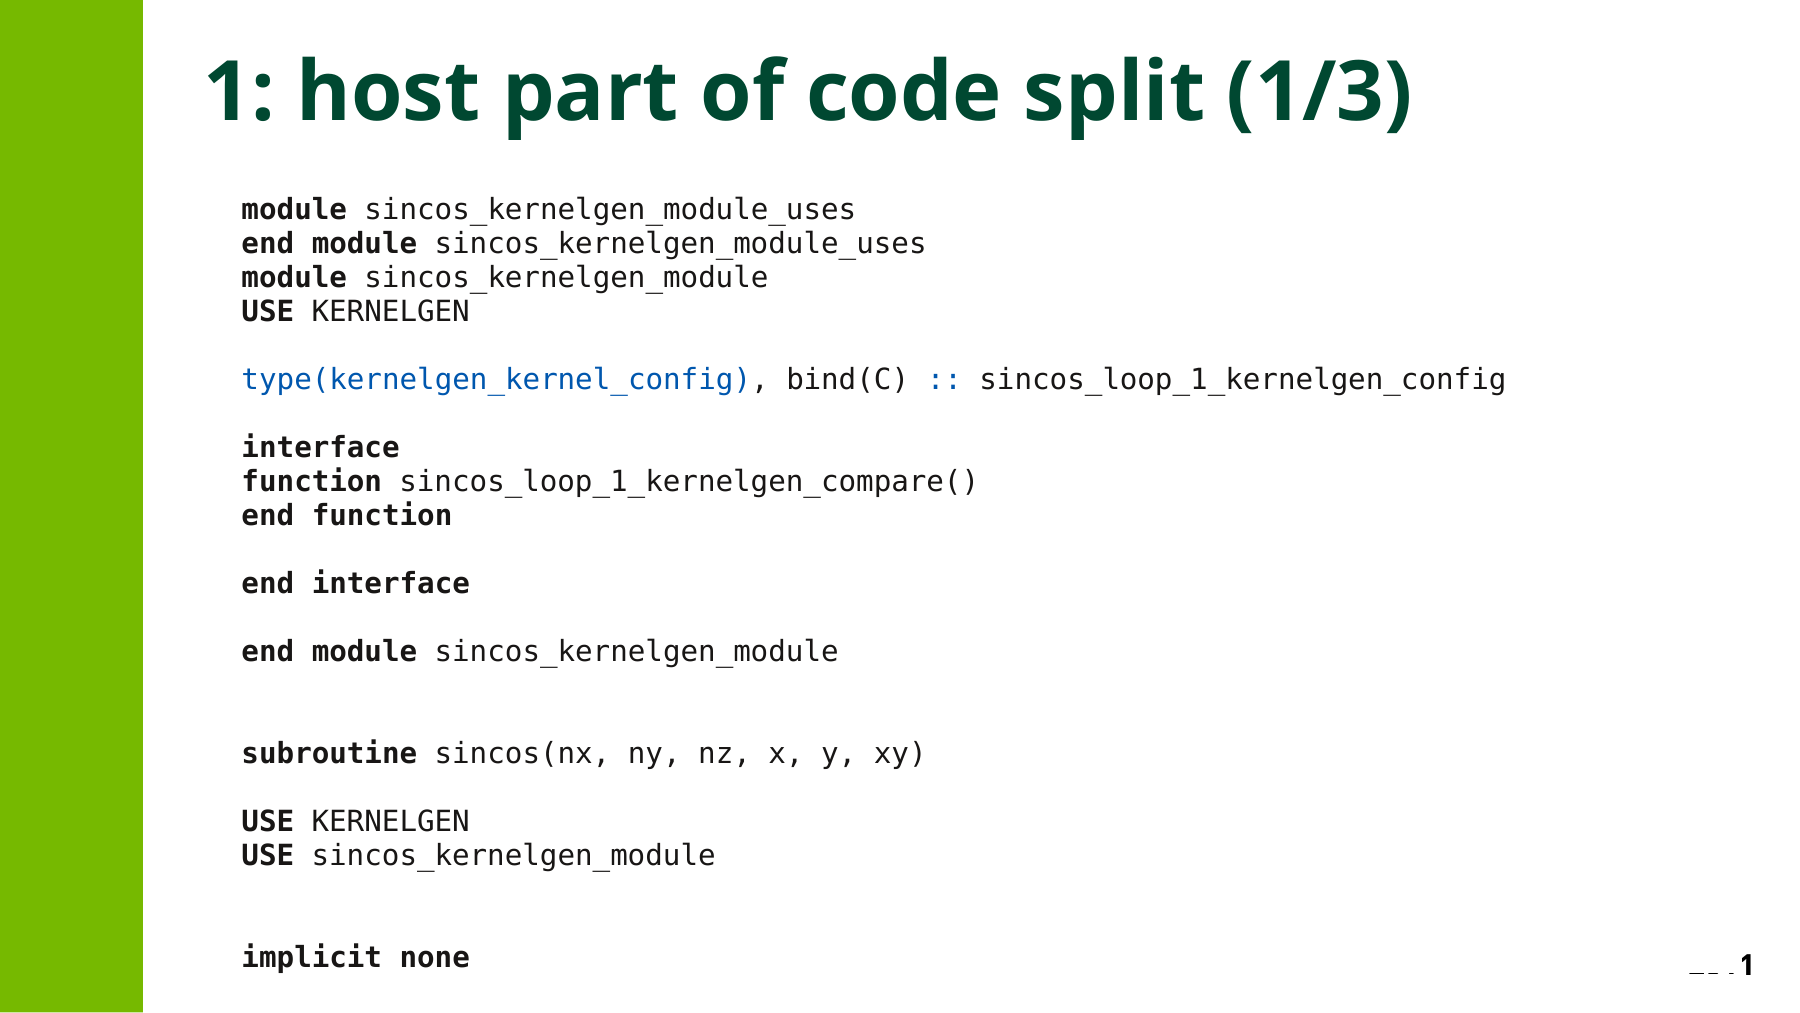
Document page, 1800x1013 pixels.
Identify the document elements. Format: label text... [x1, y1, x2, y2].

title 1: host part of code split (1/3) [188, 40, 1733, 211]
chart [240, 193, 1744, 1013]
